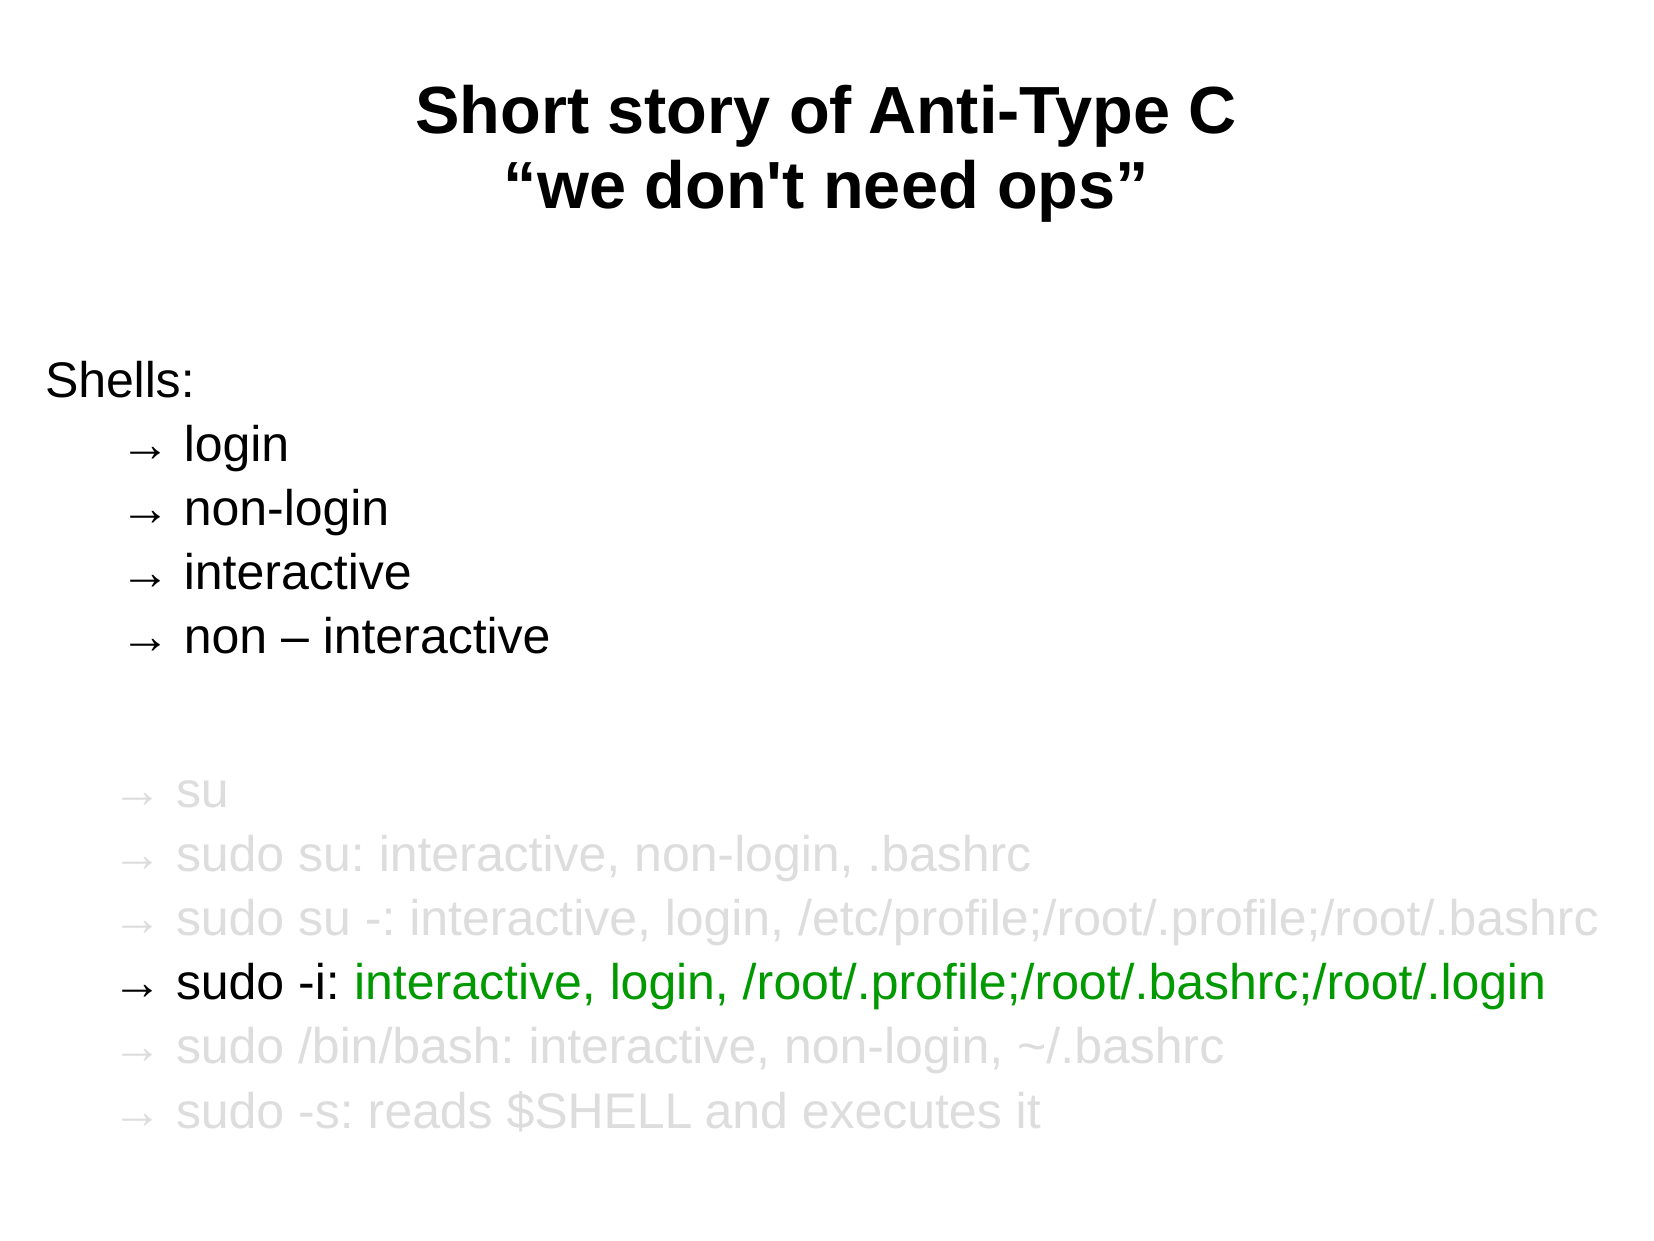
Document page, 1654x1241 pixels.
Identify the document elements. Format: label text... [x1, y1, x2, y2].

text_box → su → sudo su: interactive, non-login, .bashrc → sudo su -: interactive, login, /etc/profile;/root/.profile;/root/.bashrc → sudo -i: interactive, login, /root/.profile;/root/.bashrc;/root/.login → sudo /bin/bash: interactive, non-login, ~/.bashrc → sudo -s: reads $SHELL and executes it [97, 746, 1615, 1138]
text_box Shells: → login → non-login → interactive → non – interactive [30, 336, 1654, 856]
subtitle Short story of Anti-Type C “we don't need ops” [82, 0, 1571, 336]
